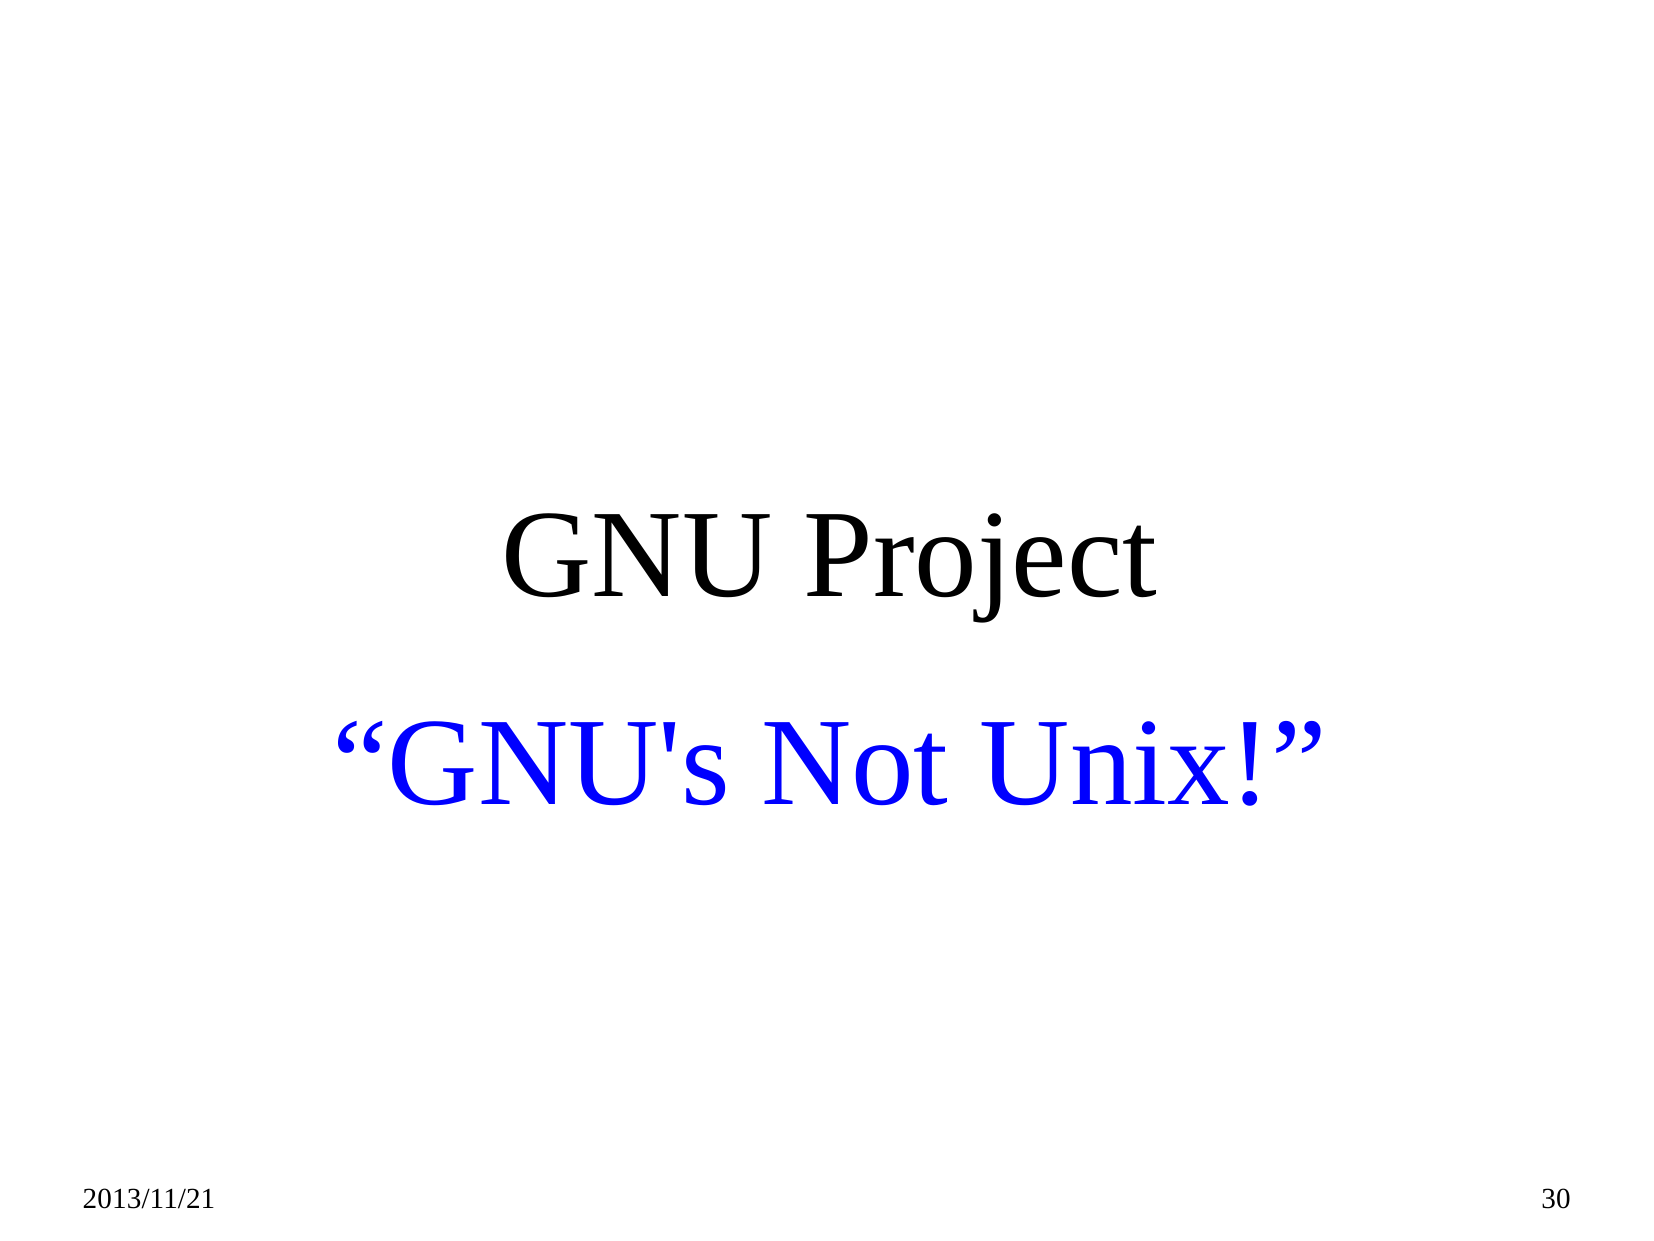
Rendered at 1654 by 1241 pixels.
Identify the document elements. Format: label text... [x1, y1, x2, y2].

text_box GNU Project “GNU's Not Unix!” [271, 408, 1388, 770]
